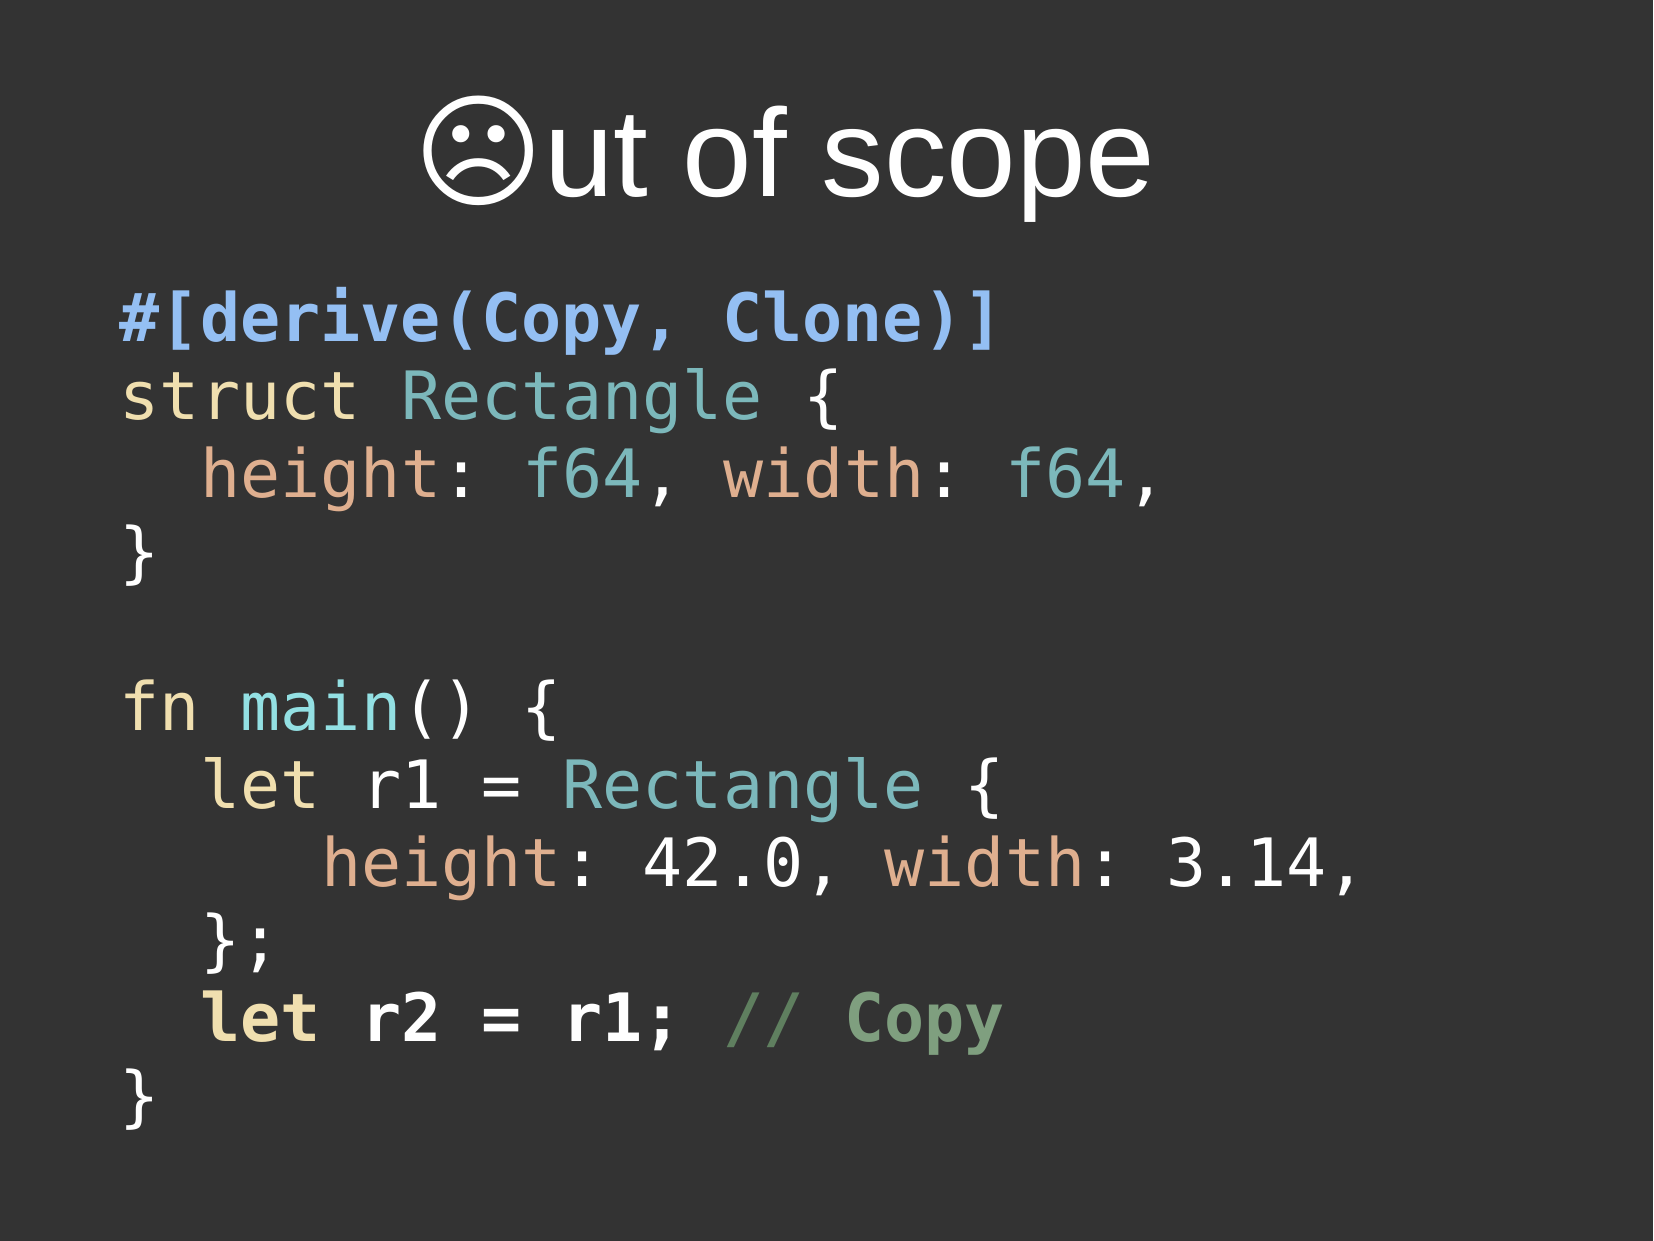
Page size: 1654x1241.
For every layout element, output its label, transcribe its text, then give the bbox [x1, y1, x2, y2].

title ☹ut of scope [82, 49, 1571, 257]
text_box #[derive(Copy, Clone)] struct Rectangle { height: f64, width: f64, } fn main() { let r1 = Rectangle { height: 42.0, width: 3.14, }; let r2 = r1; // Copy } [105, 272, 1546, 1143]
